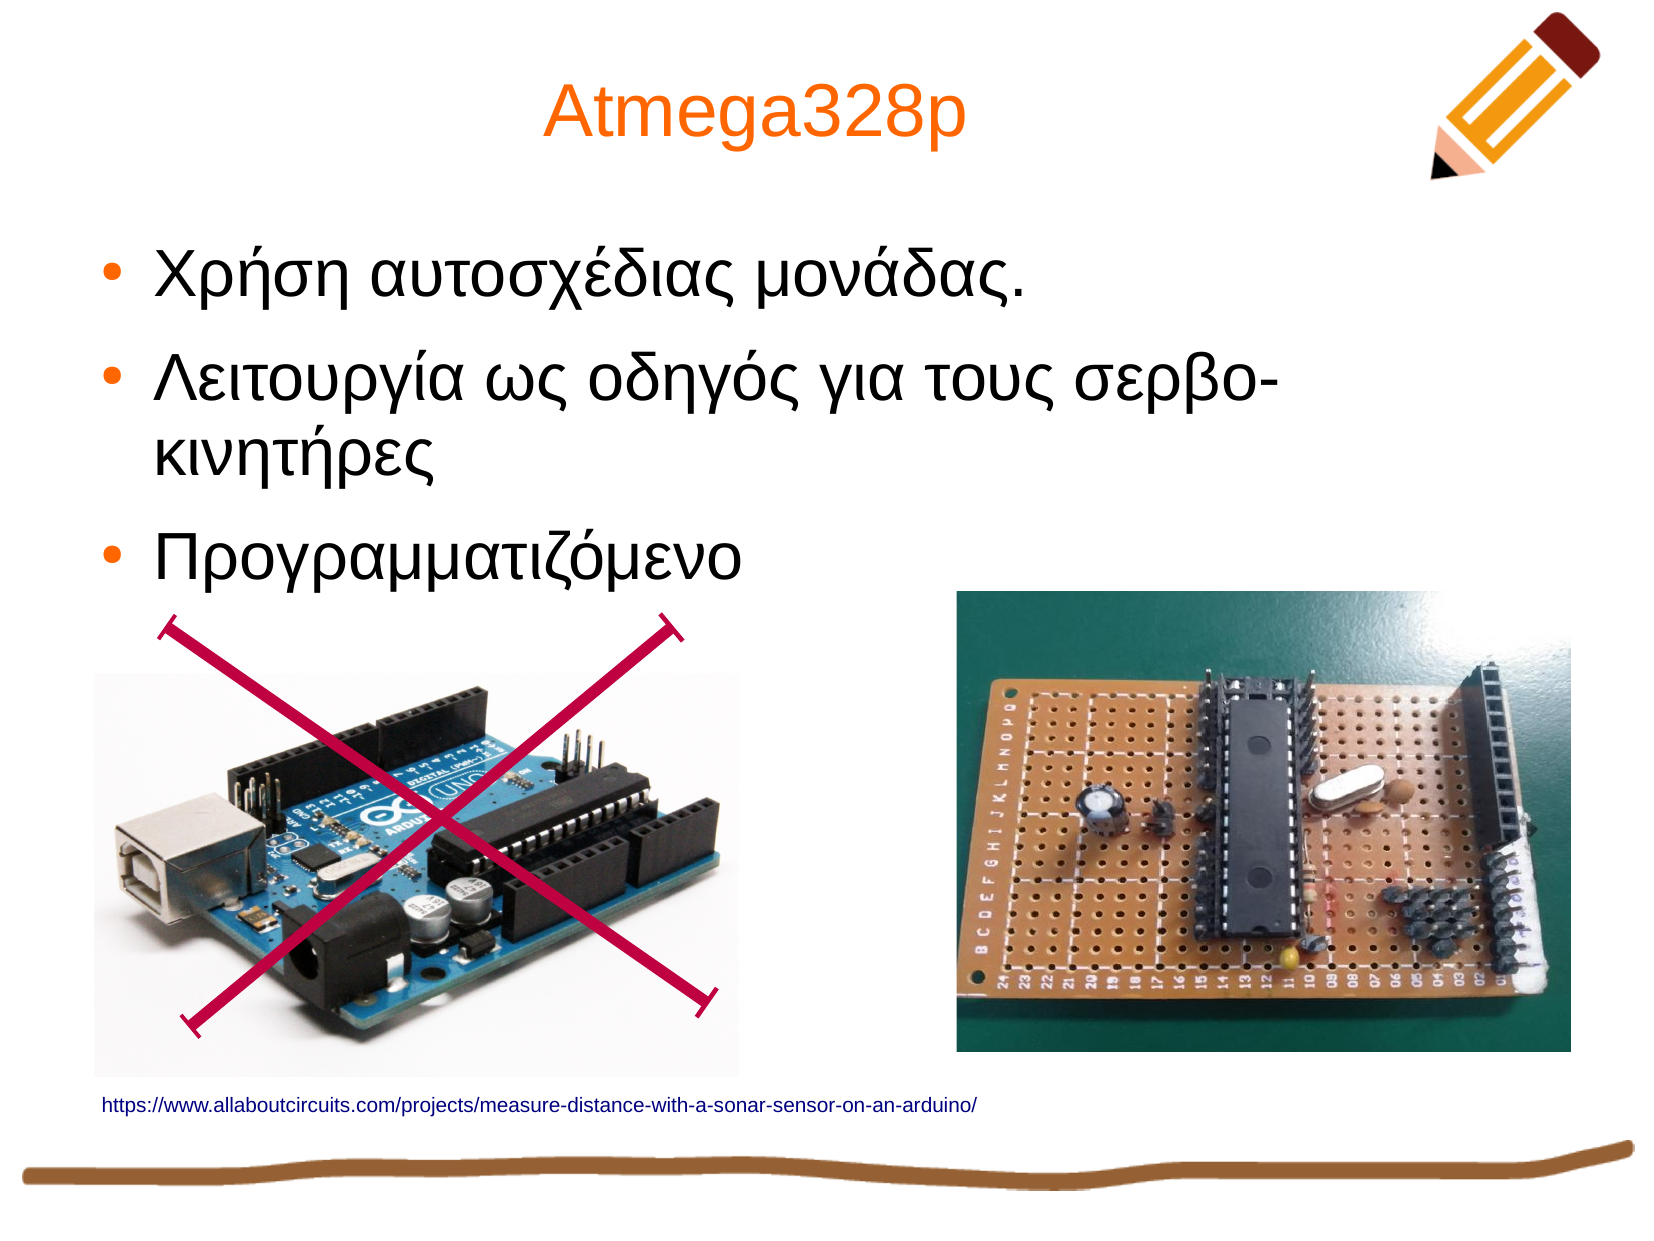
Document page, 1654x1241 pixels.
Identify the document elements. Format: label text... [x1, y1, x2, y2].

picture [22, 1140, 1635, 1191]
picture [956, 591, 1571, 1052]
picture [1430, 12, 1601, 181]
title Atmega328p [82, 49, 1430, 172]
text_box https://www.allaboutcircuits.com/projects/measure-distance-with-a-sonar-sensor-on-an-arduino/ [86, 1086, 993, 1125]
picture [245, 673, 606, 810]
list Χρήση αυτοσχέδιας μονάδας. Λειτουργία ως οδηγός για τους σερβο- κινητήρες Προγραμματιζόμενο [82, 236, 1571, 1068]
picture [94, 673, 745, 1077]
